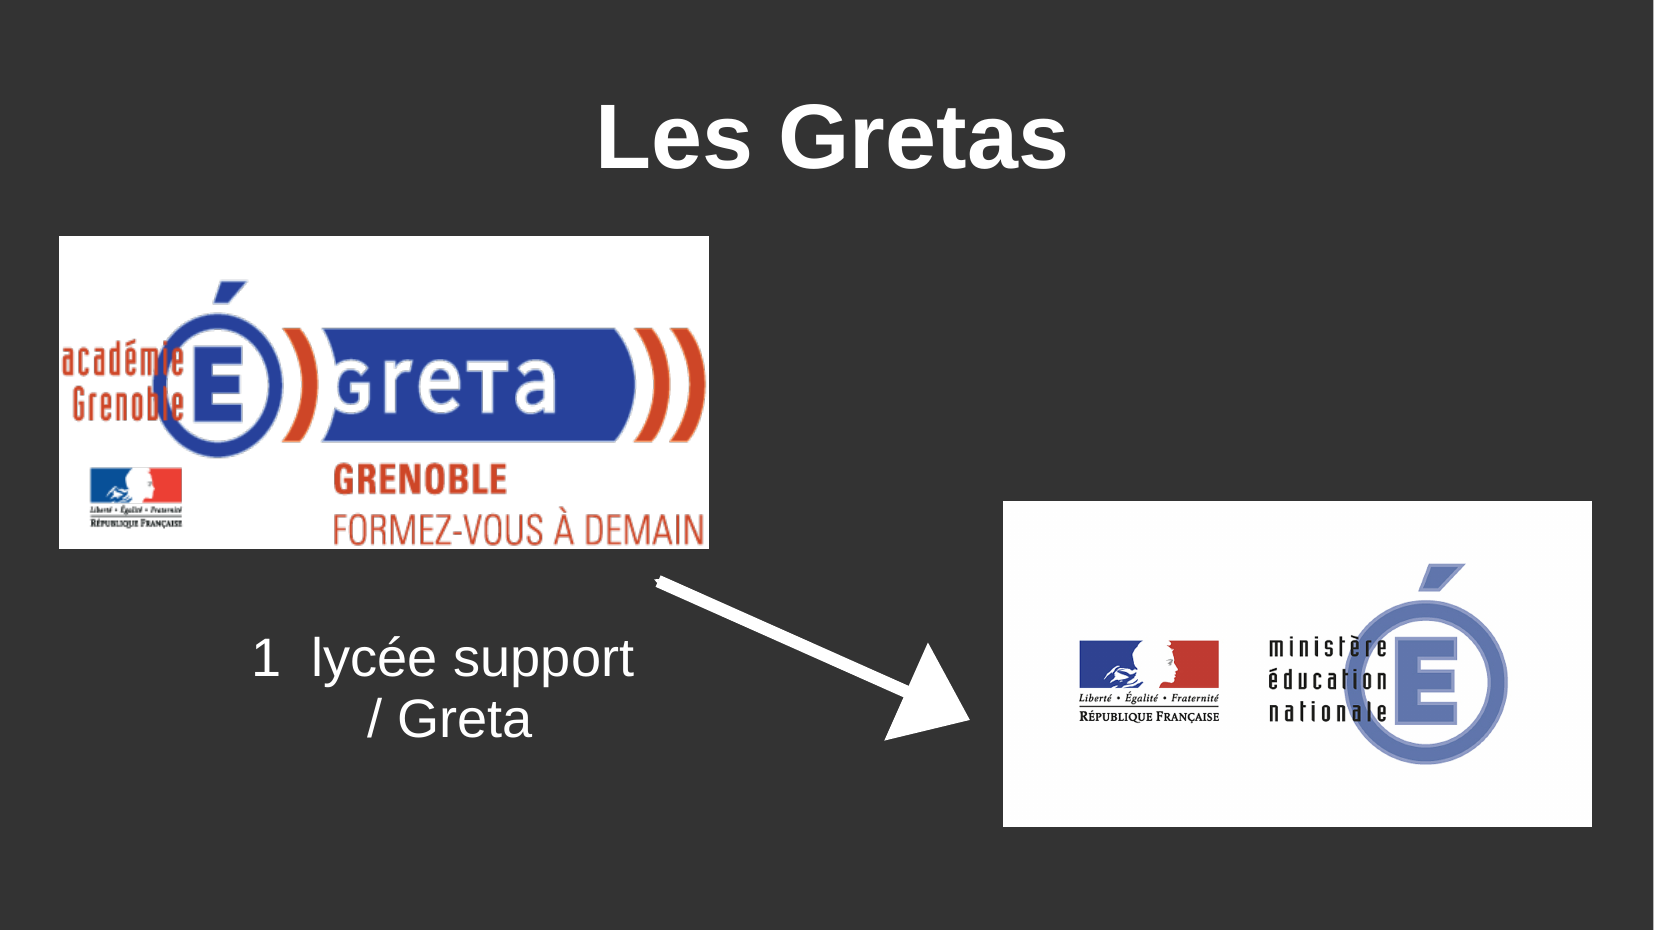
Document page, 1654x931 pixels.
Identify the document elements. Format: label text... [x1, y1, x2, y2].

title Les Gretas [88, 59, 1577, 215]
picture [59, 236, 709, 549]
picture [1003, 501, 1592, 827]
text_box 1 lycée support / Greta [206, 620, 680, 768]
